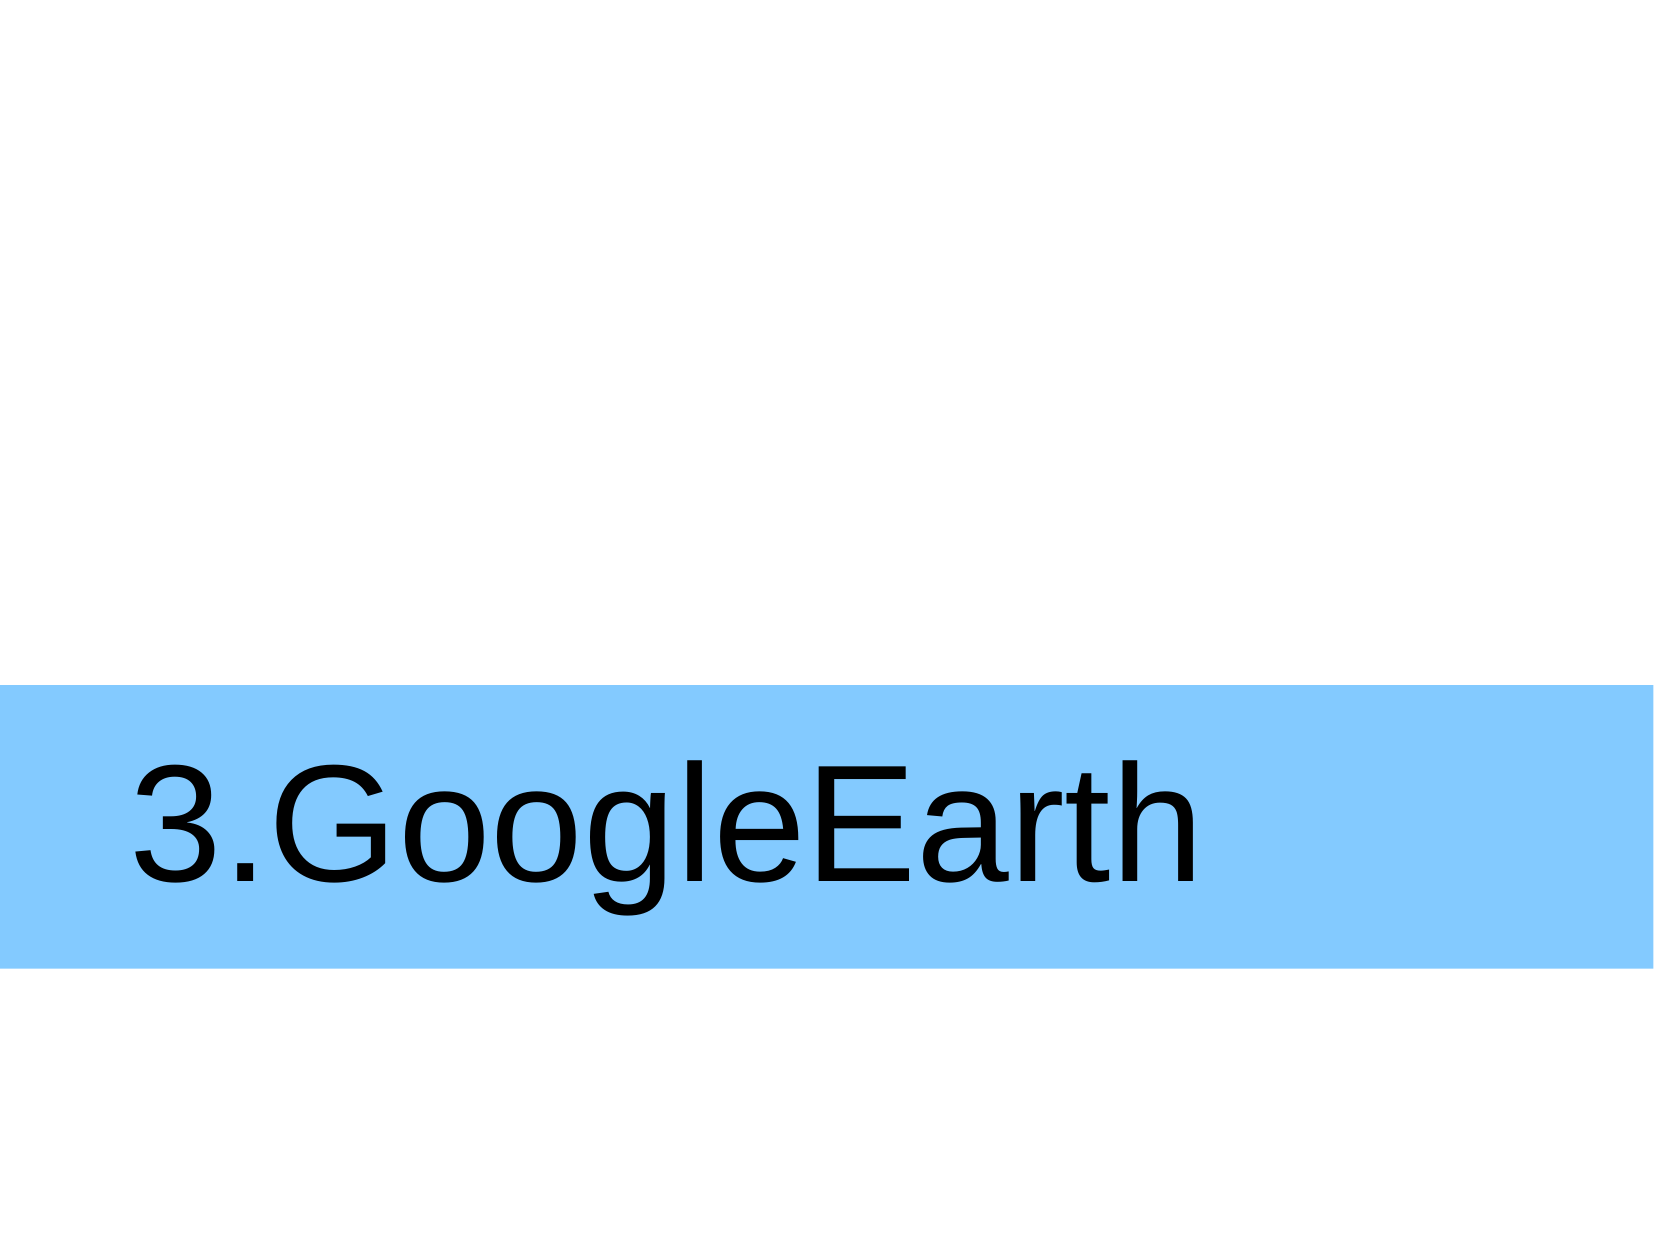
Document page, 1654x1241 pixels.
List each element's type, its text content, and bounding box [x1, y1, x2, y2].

title 3.GoogleEarth [35, 720, 1300, 928]
text_box [0, 685, 1654, 969]
